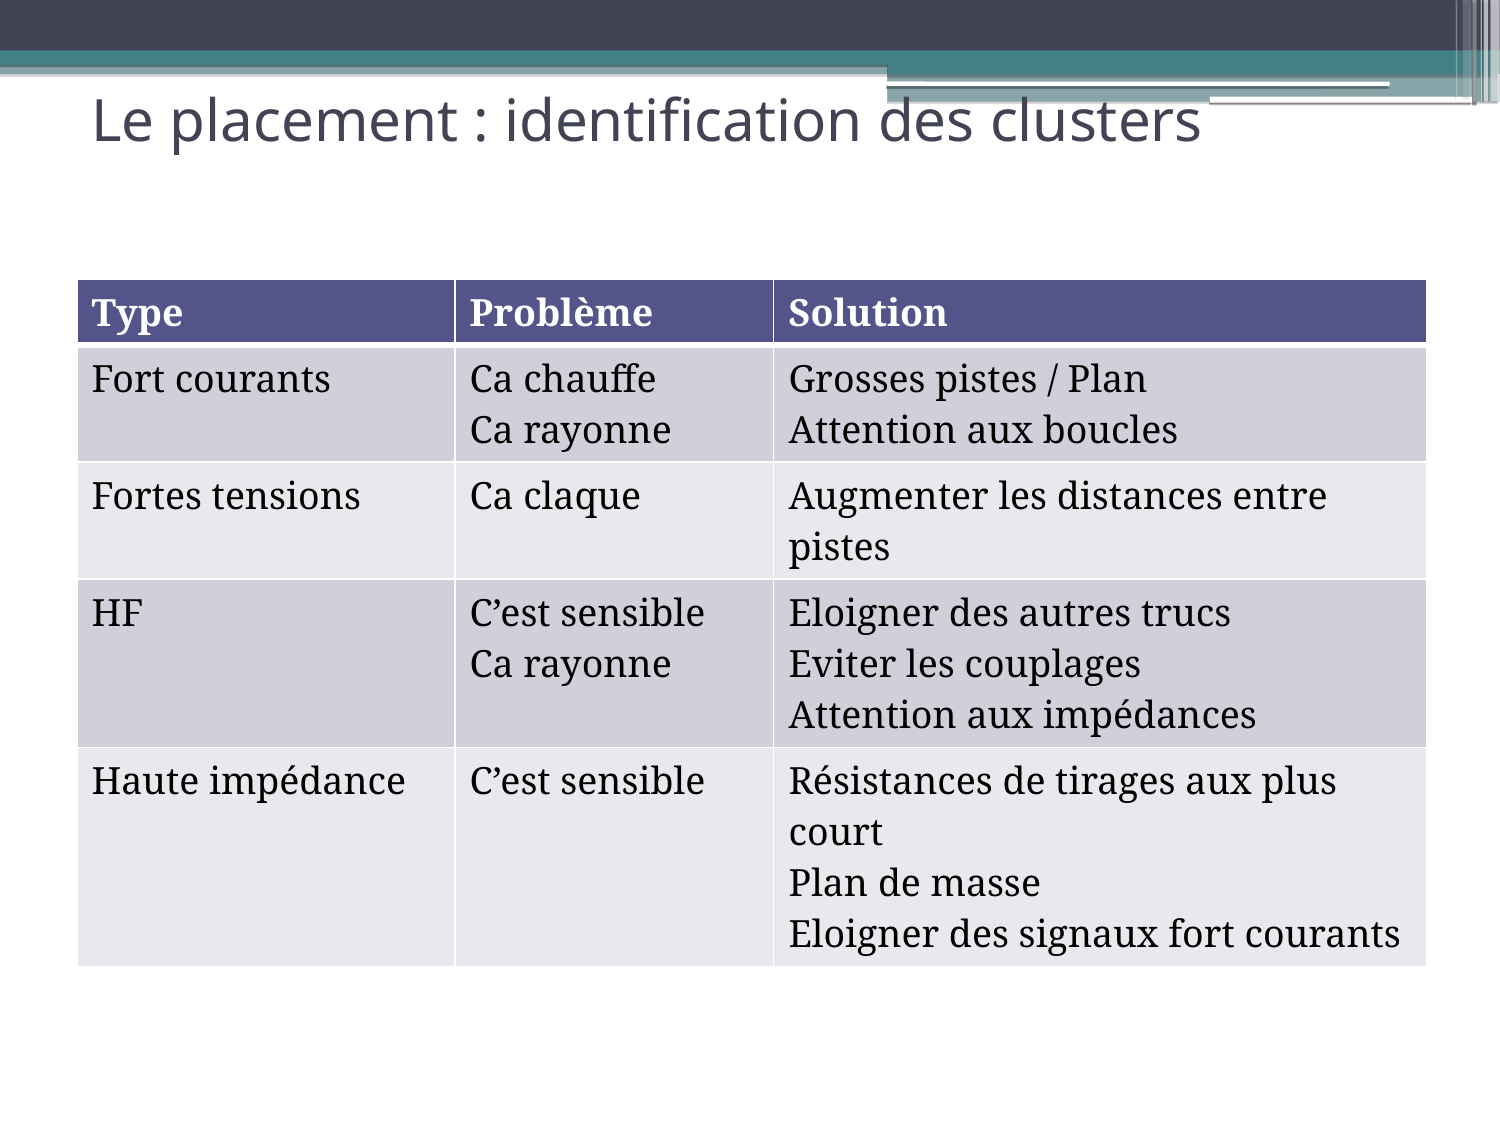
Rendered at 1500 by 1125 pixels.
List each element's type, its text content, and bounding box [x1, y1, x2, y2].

title Le placement : identification des clusters [76, 30, 1427, 206]
table_cell C’est sensible [456, 748, 773, 966]
table_header Type [78, 280, 454, 342]
table_cell C’est sensible Ca rayonne [456, 580, 773, 747]
table_cell Fortes tensions [78, 463, 454, 578]
table_cell Ca chauffe Ca rayonne [456, 348, 773, 461]
table_header Problème [456, 280, 773, 342]
table_cell Augmenter les distances entre pistes [774, 463, 1426, 578]
table_cell Ca claque [456, 463, 773, 578]
table_cell Eloigner des autres trucs Eviter les couplages Attention aux impédances [774, 580, 1426, 747]
table_cell Grosses pistes / Plan Attention aux boucles [774, 348, 1426, 461]
table_cell Fort courants [78, 348, 454, 461]
table_cell HF [78, 580, 454, 747]
table_cell Résistances de tirages aux plus court Plan de masse Eloigner des signaux fort courants [774, 748, 1426, 966]
table_header Solution [774, 280, 1426, 342]
table_cell Haute impédance [78, 748, 454, 966]
